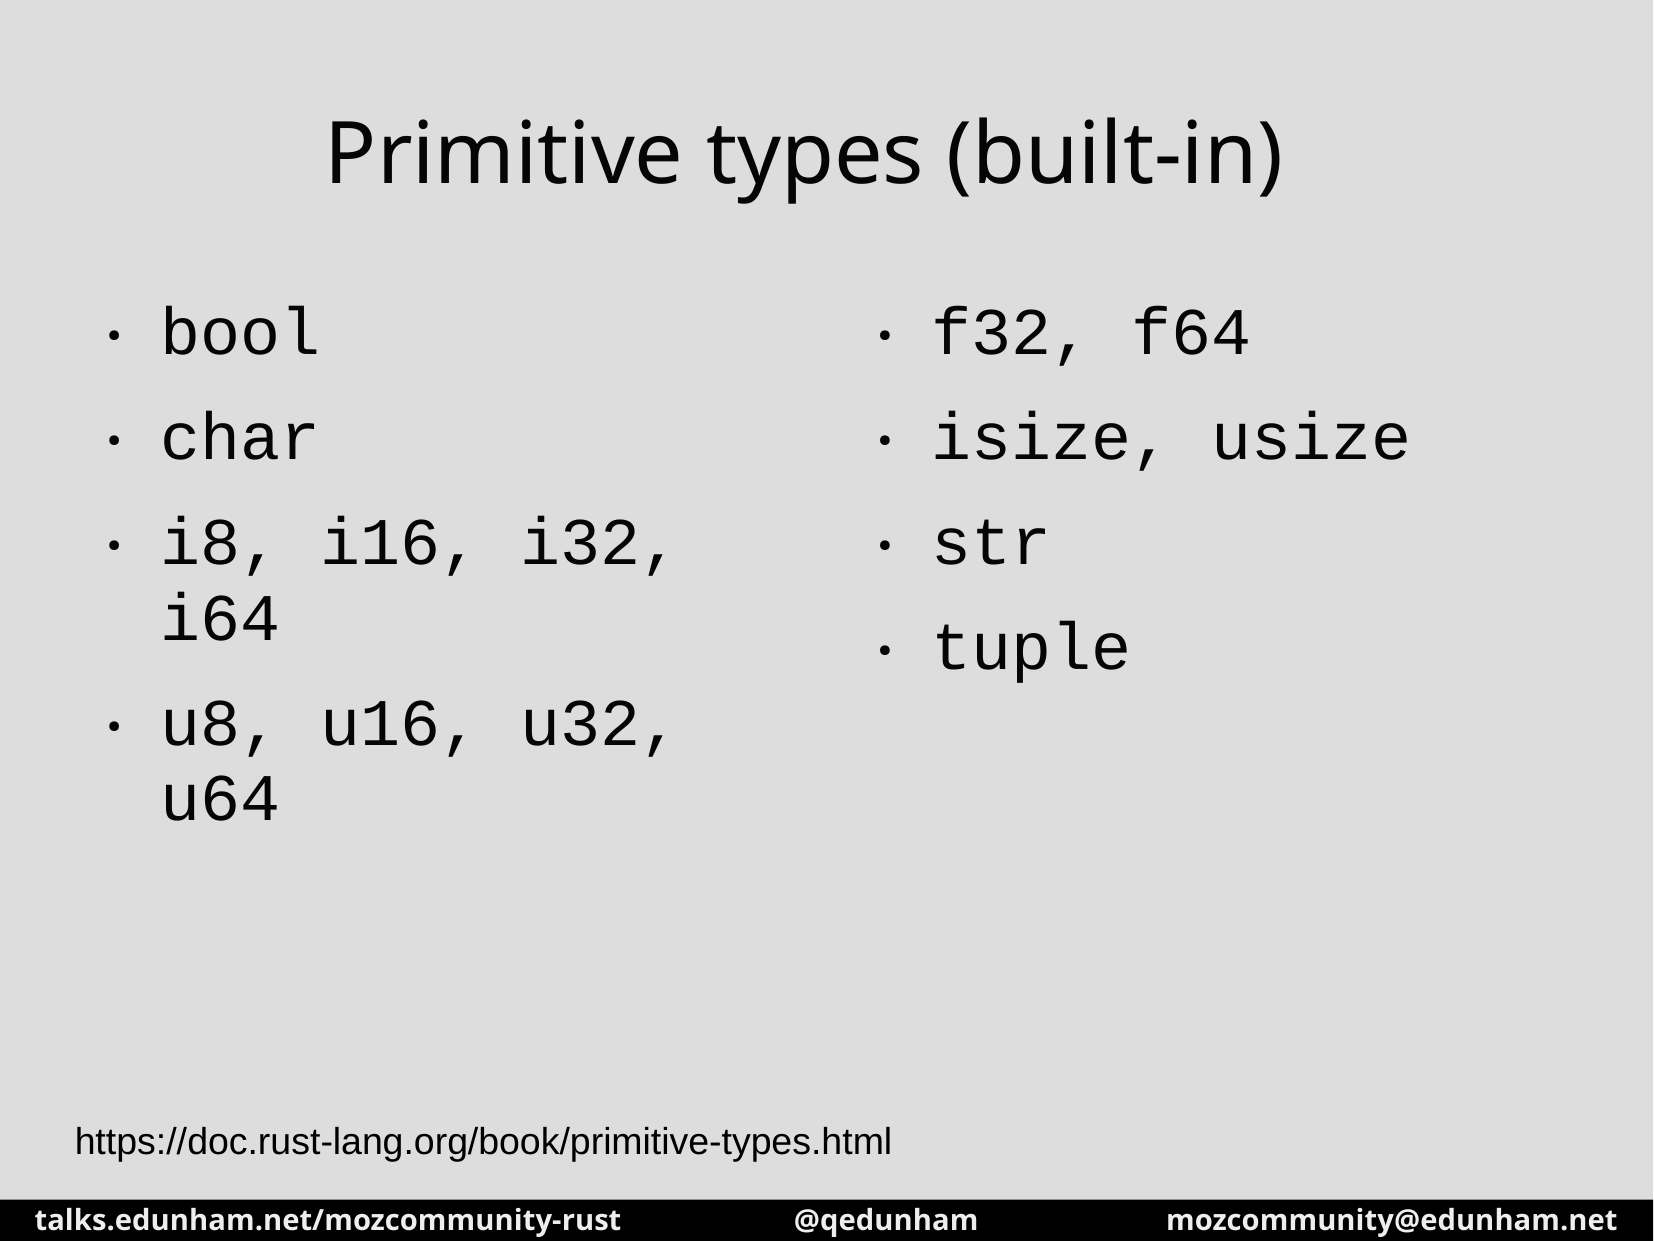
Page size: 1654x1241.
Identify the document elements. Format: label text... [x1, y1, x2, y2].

text_box https://doc.rust-lang.org/book/primitive-types.html [60, 1113, 908, 1171]
list bool char i8, i16, i32, i64 u8, u16, u32, u64 [90, 299, 824, 1019]
title Primitive types (built-in) [15, 47, 1594, 253]
list f32, f64 isize, usize str tuple [860, 299, 1595, 1019]
